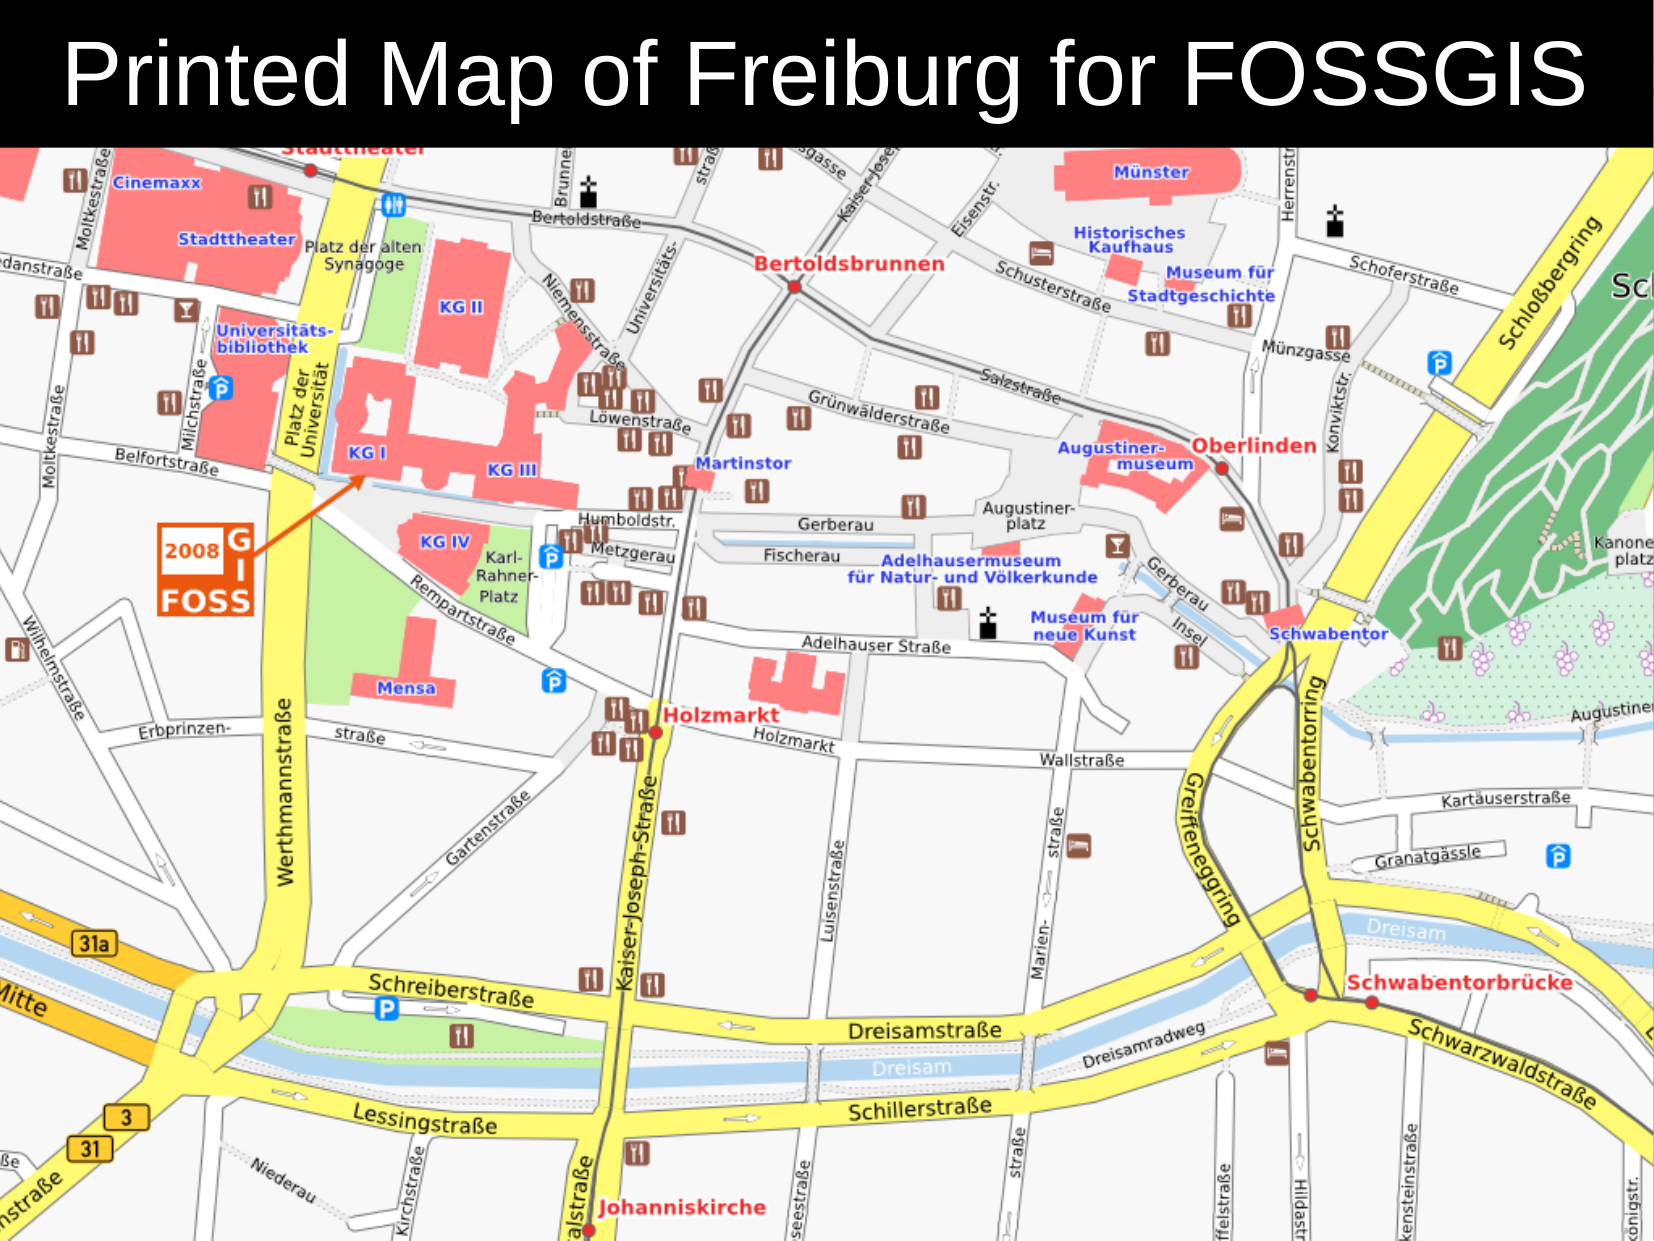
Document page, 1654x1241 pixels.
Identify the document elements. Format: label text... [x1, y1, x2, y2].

picture [0, 148, 1654, 1241]
title Printed Map of Freiburg for FOSSGIS [0, 0, 1654, 148]
